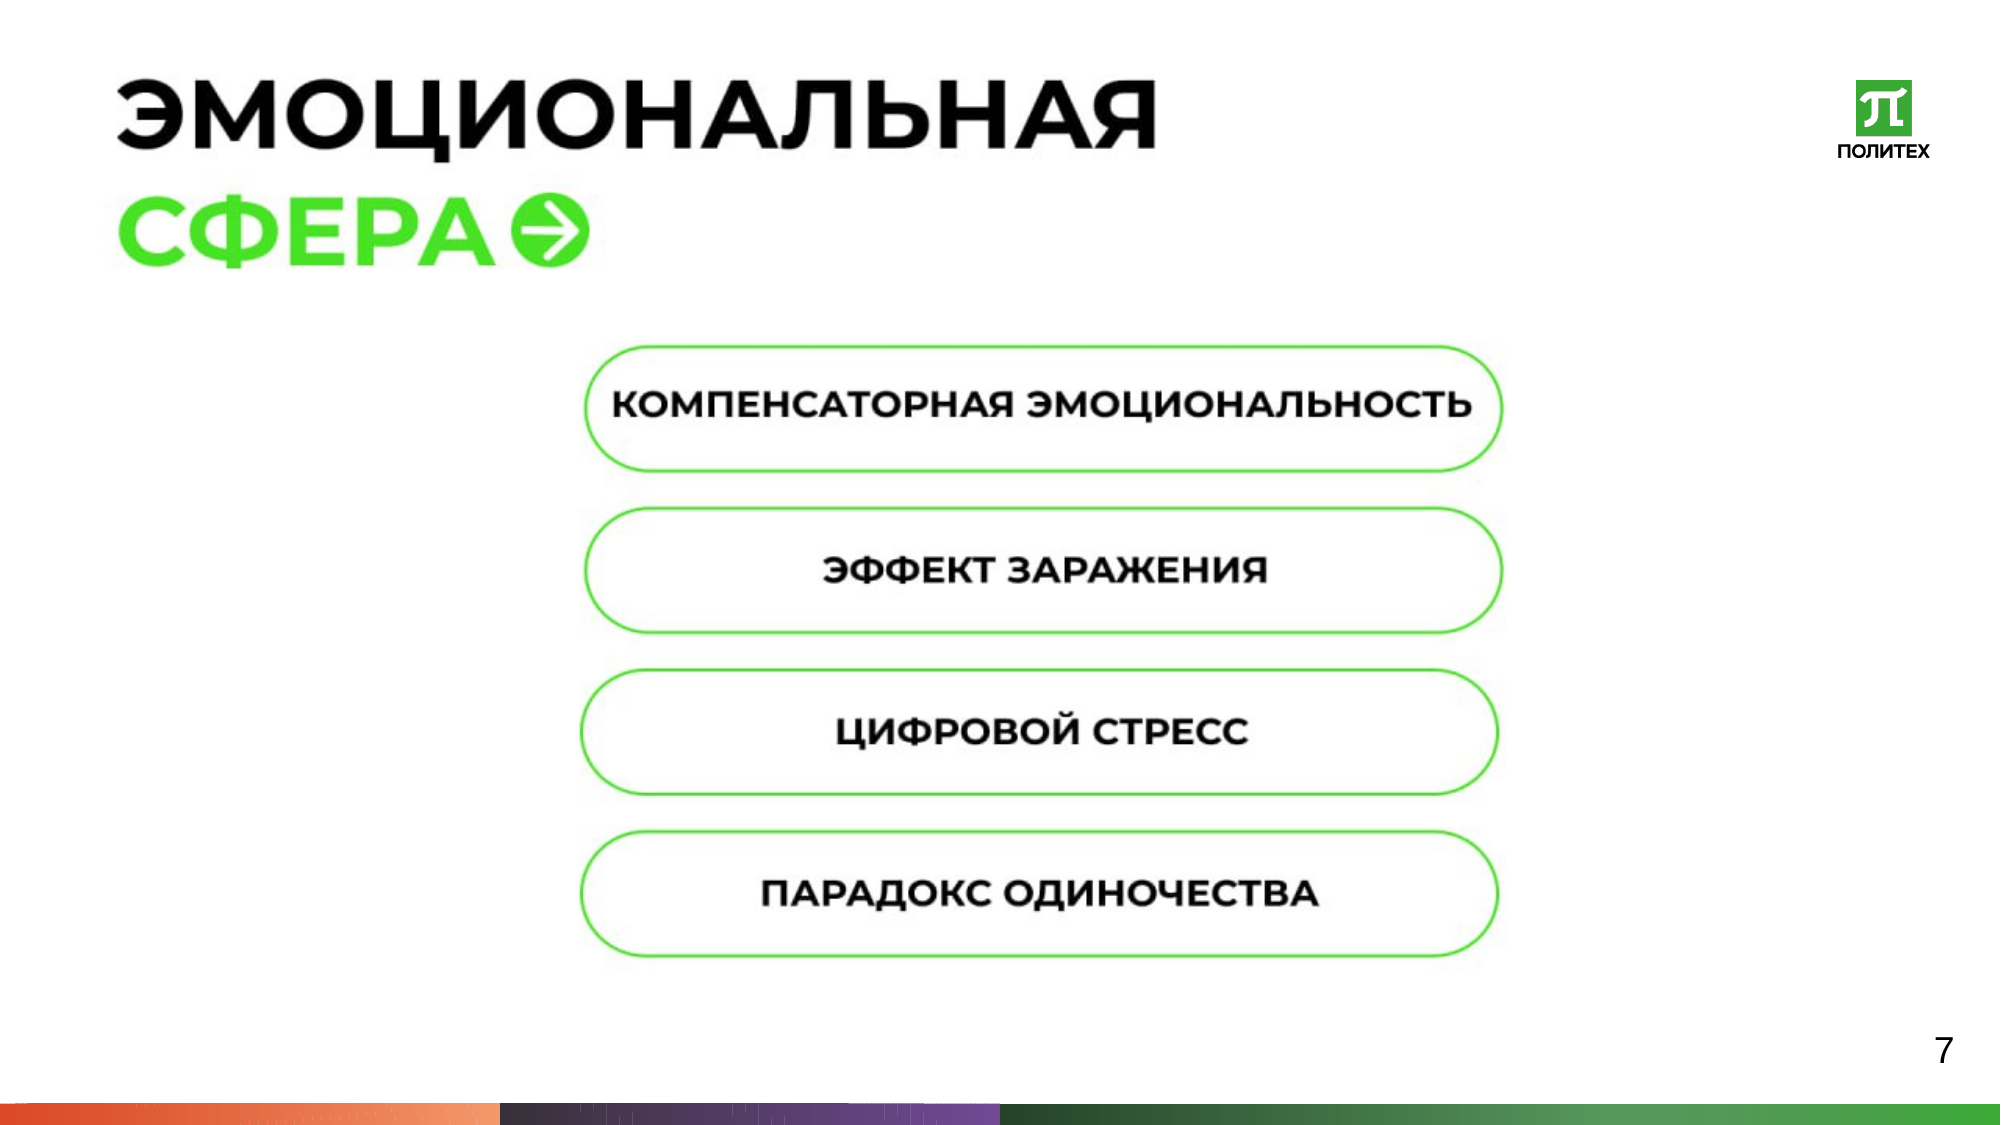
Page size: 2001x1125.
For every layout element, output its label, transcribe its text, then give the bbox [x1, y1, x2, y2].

picture [59, 59, 1831, 1063]
picture [1838, 80, 1930, 158]
text_box <номер> [1919, 1022, 2000, 1093]
